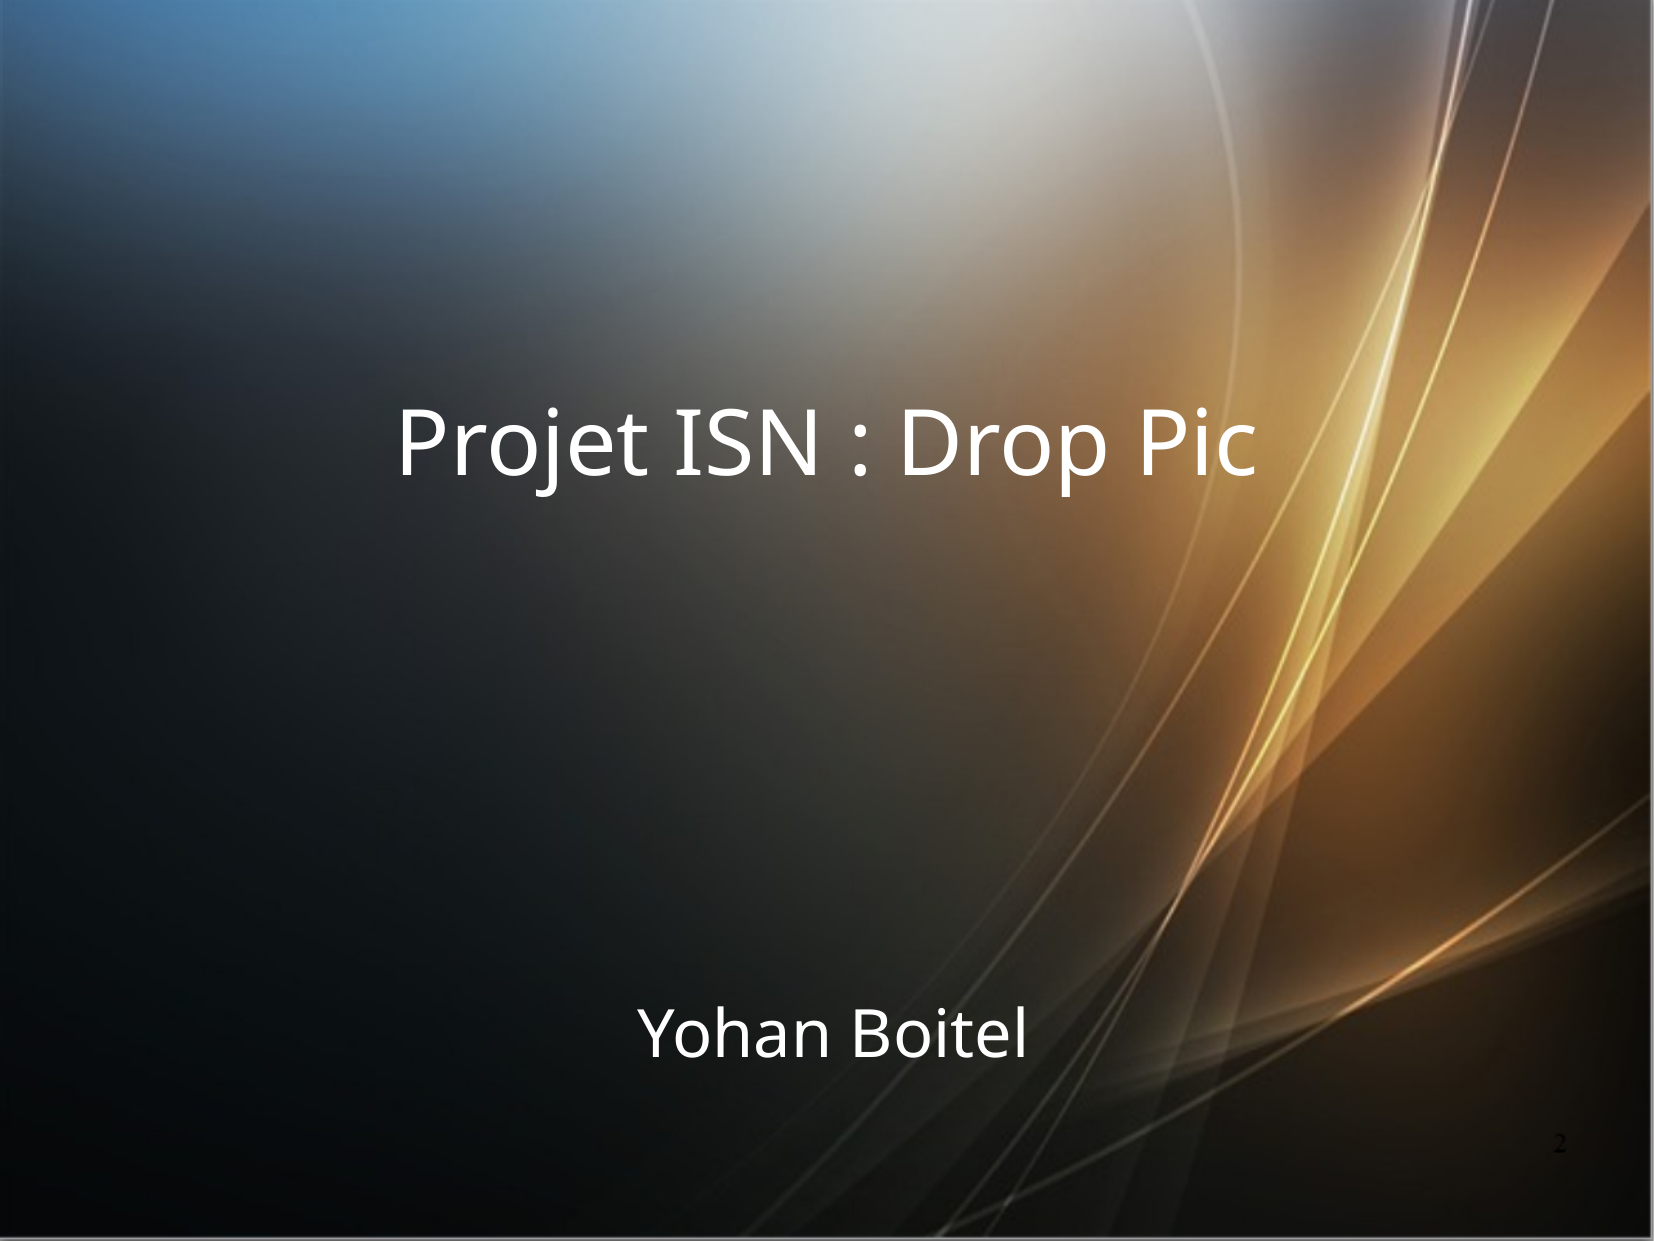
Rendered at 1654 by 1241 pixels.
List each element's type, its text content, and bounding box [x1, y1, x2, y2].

title Projet ISN : Drop Pic [82, 336, 1571, 544]
picture [0, 0, 1654, 1241]
subtitle Yohan Boitel [637, 622, 1654, 1241]
